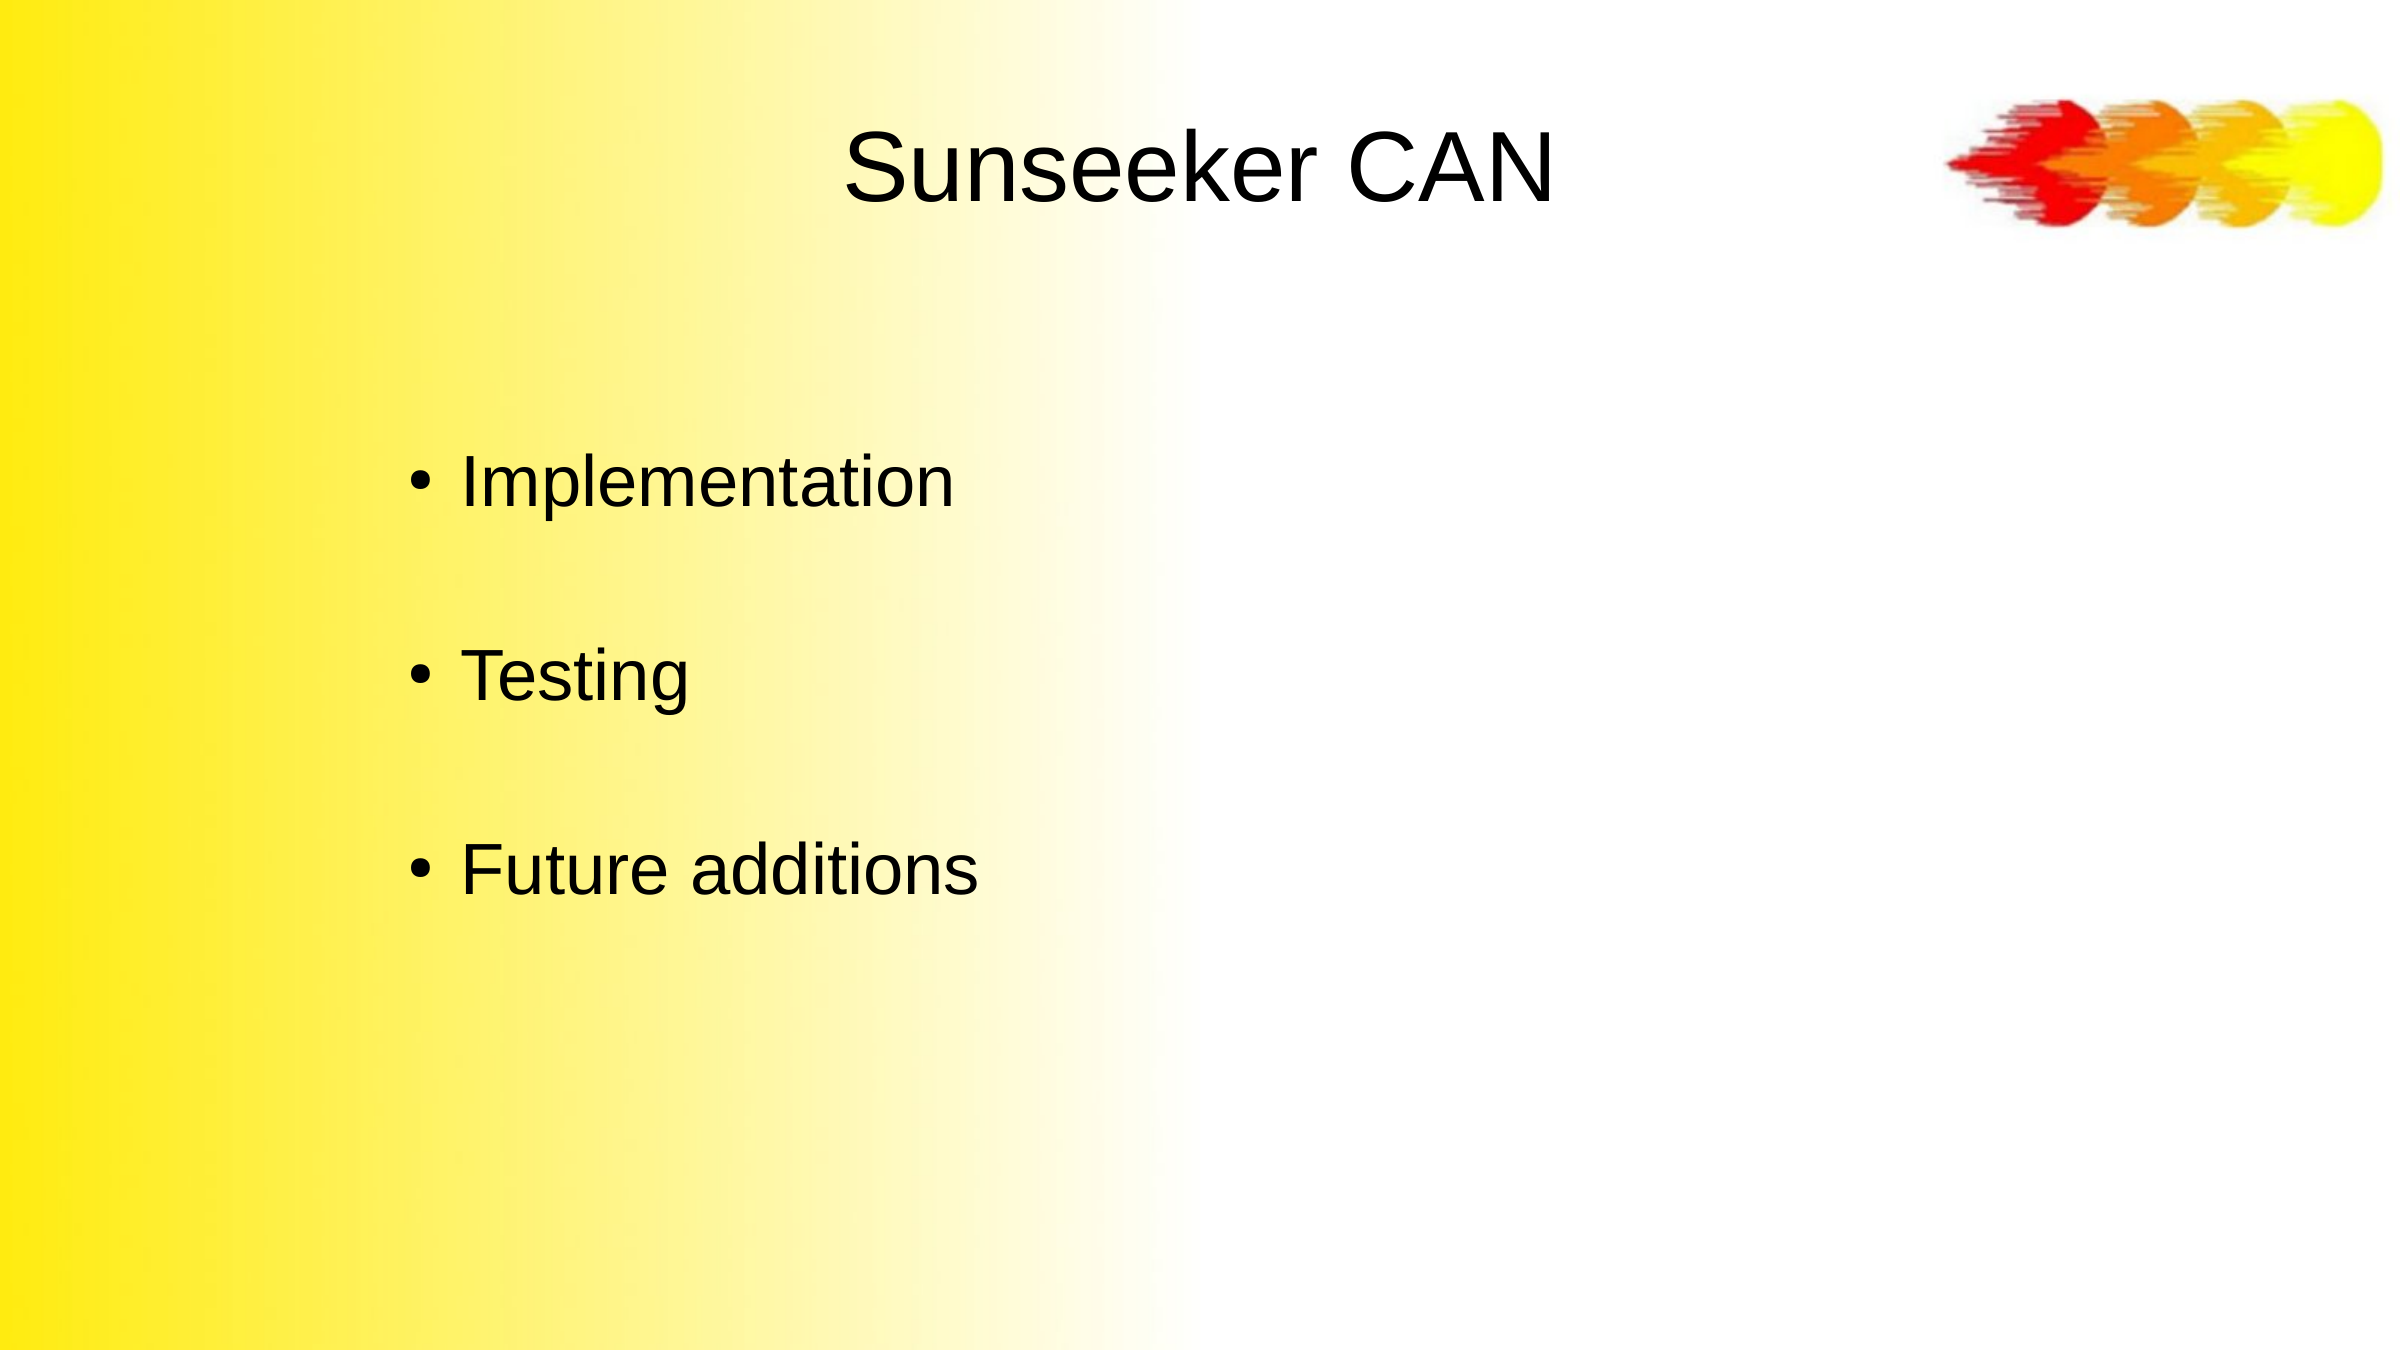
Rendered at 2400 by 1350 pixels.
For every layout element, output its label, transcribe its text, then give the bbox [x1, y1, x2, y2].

list Implementation Testing Future additions [390, 360, 2280, 1099]
title Sunseeker CAN [120, 53, 2280, 280]
picture [0, 0, 2400, 1350]
